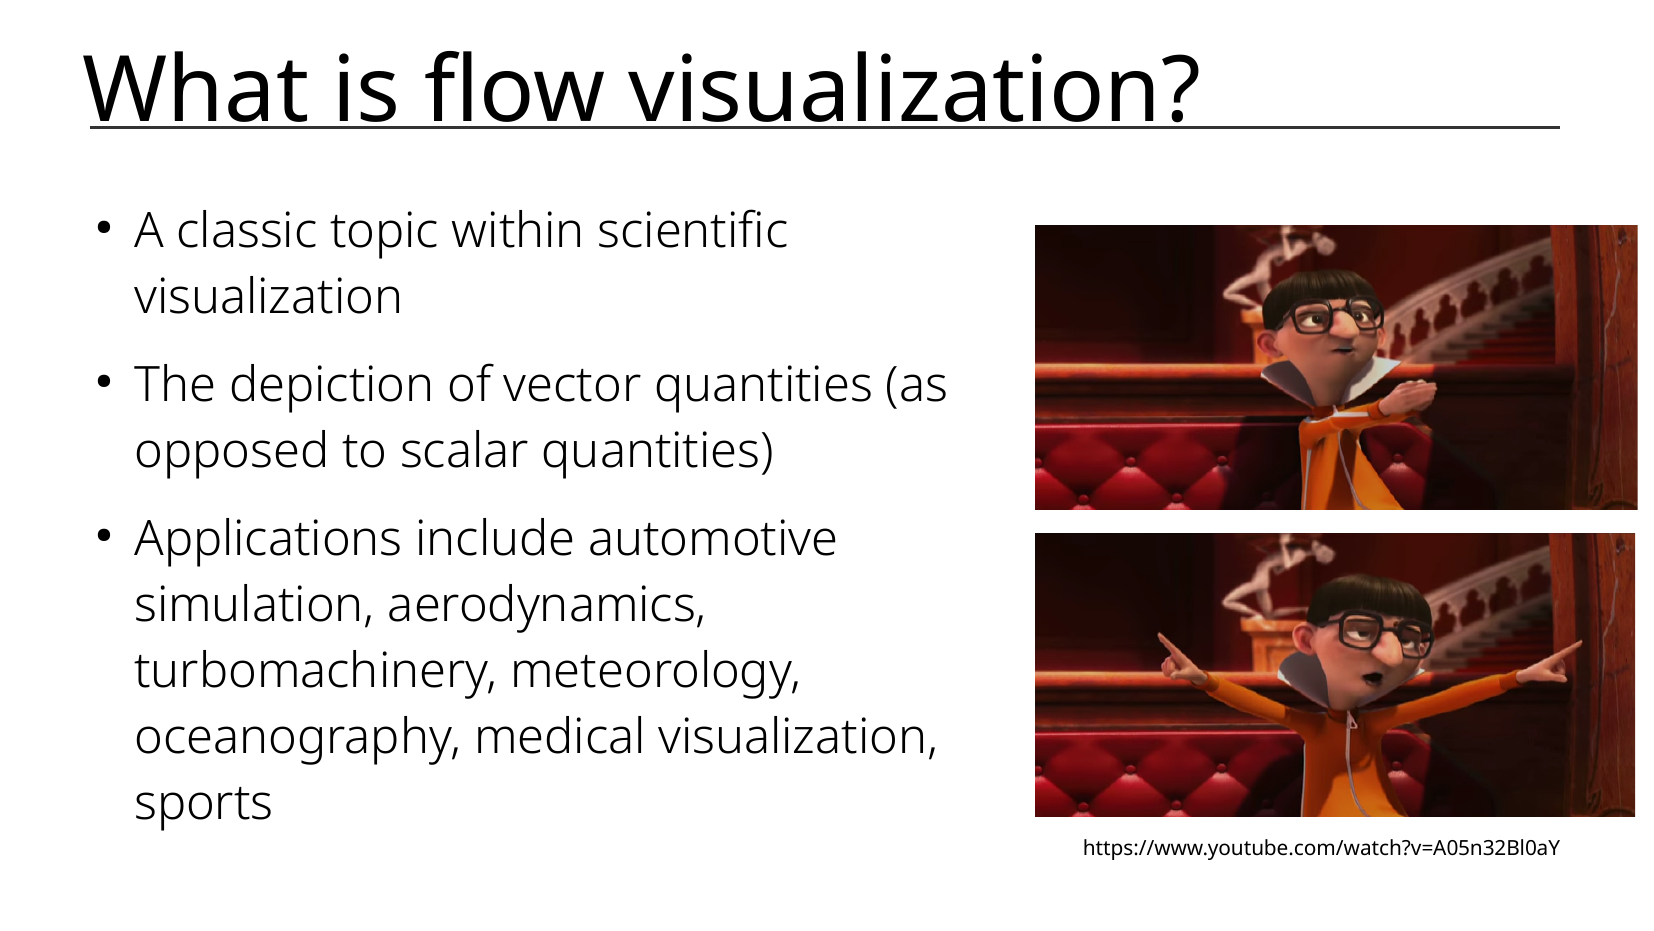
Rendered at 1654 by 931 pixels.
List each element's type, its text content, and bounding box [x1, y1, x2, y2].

list A classic topic within scientific visualization The depiction of vector quantities (as opposed to scalar quantities) Applications include automotive simulation, aerodynamics, turbomachinery, meteorology, oceanography, medical visualization, sports [82, 195, 1021, 841]
text_box https://www.youtube.com/watch?v=A05n32Bl0aY [1068, 825, 1605, 886]
title What is flow visualization? [82, 32, 1571, 140]
picture [1035, 225, 1638, 510]
picture [1035, 533, 1636, 817]
